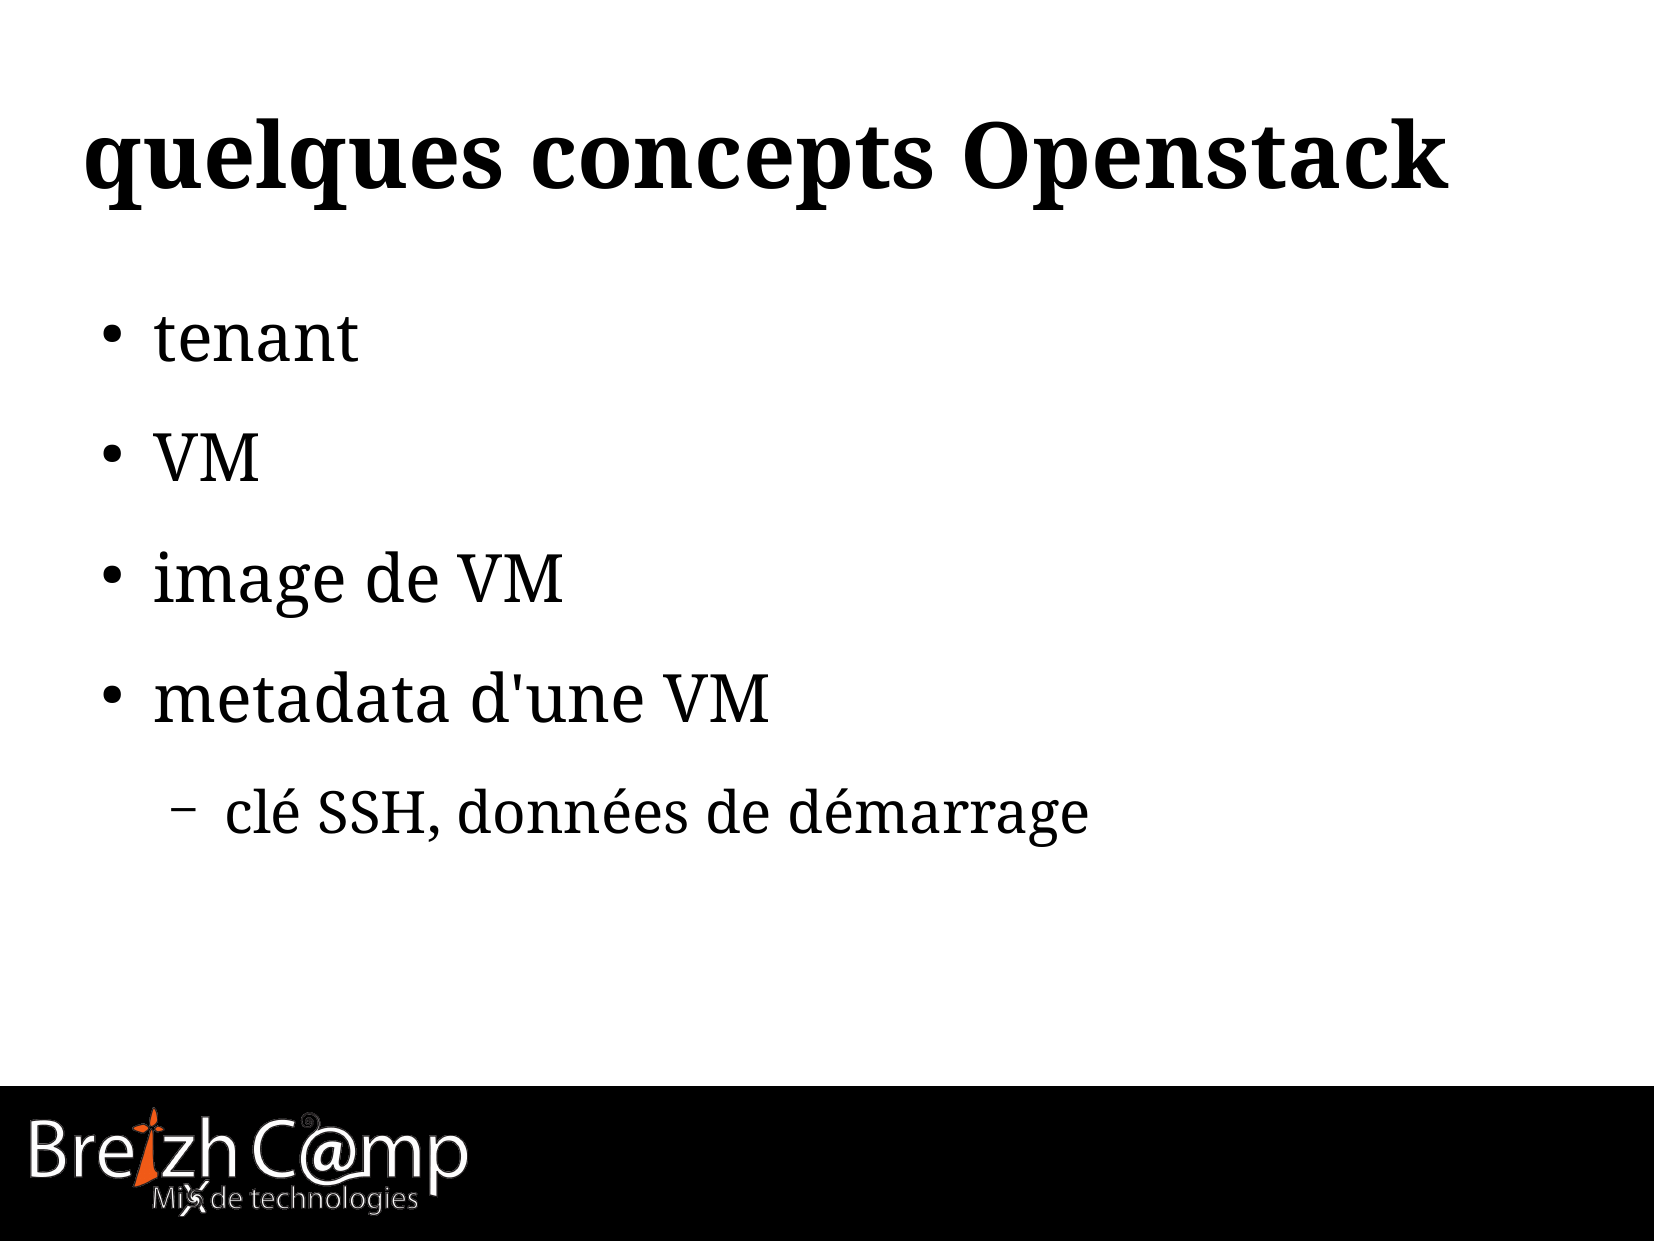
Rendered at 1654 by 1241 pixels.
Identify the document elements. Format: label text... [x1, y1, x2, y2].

picture [30, 1107, 468, 1217]
title quelques concepts Openstack [82, 49, 1571, 257]
list tenant VM image de VM metadata d'une VM clé SSH, données de démarrage [82, 290, 1538, 1010]
